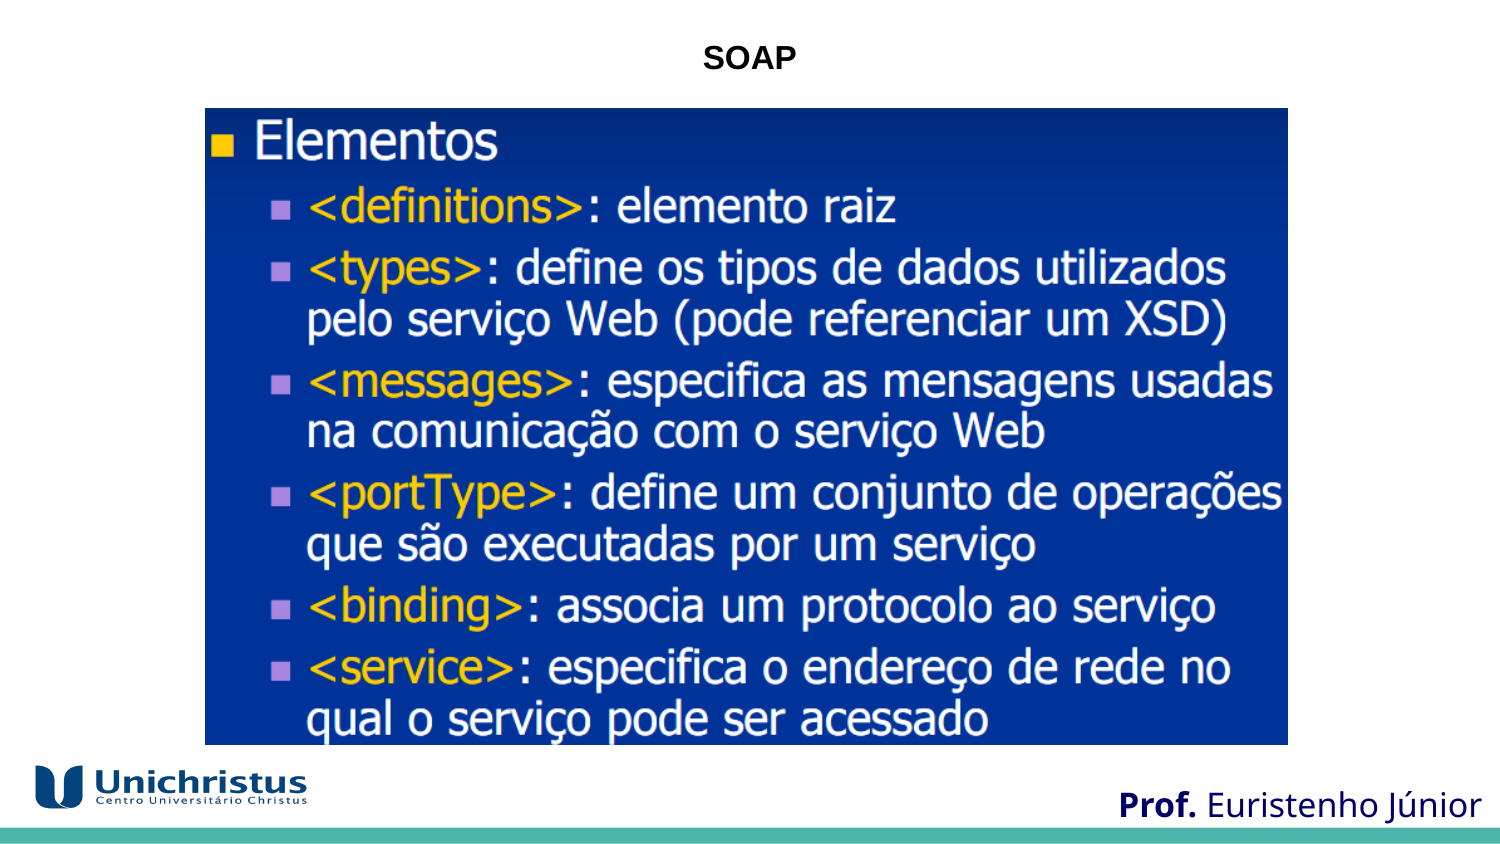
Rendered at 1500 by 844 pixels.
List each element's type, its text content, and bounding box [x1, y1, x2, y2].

title SOAP [51, 20, 1449, 137]
text_box Prof. Euristenho Júnior [1103, 773, 1500, 829]
picture [31, 763, 311, 810]
picture [205, 108, 1288, 745]
